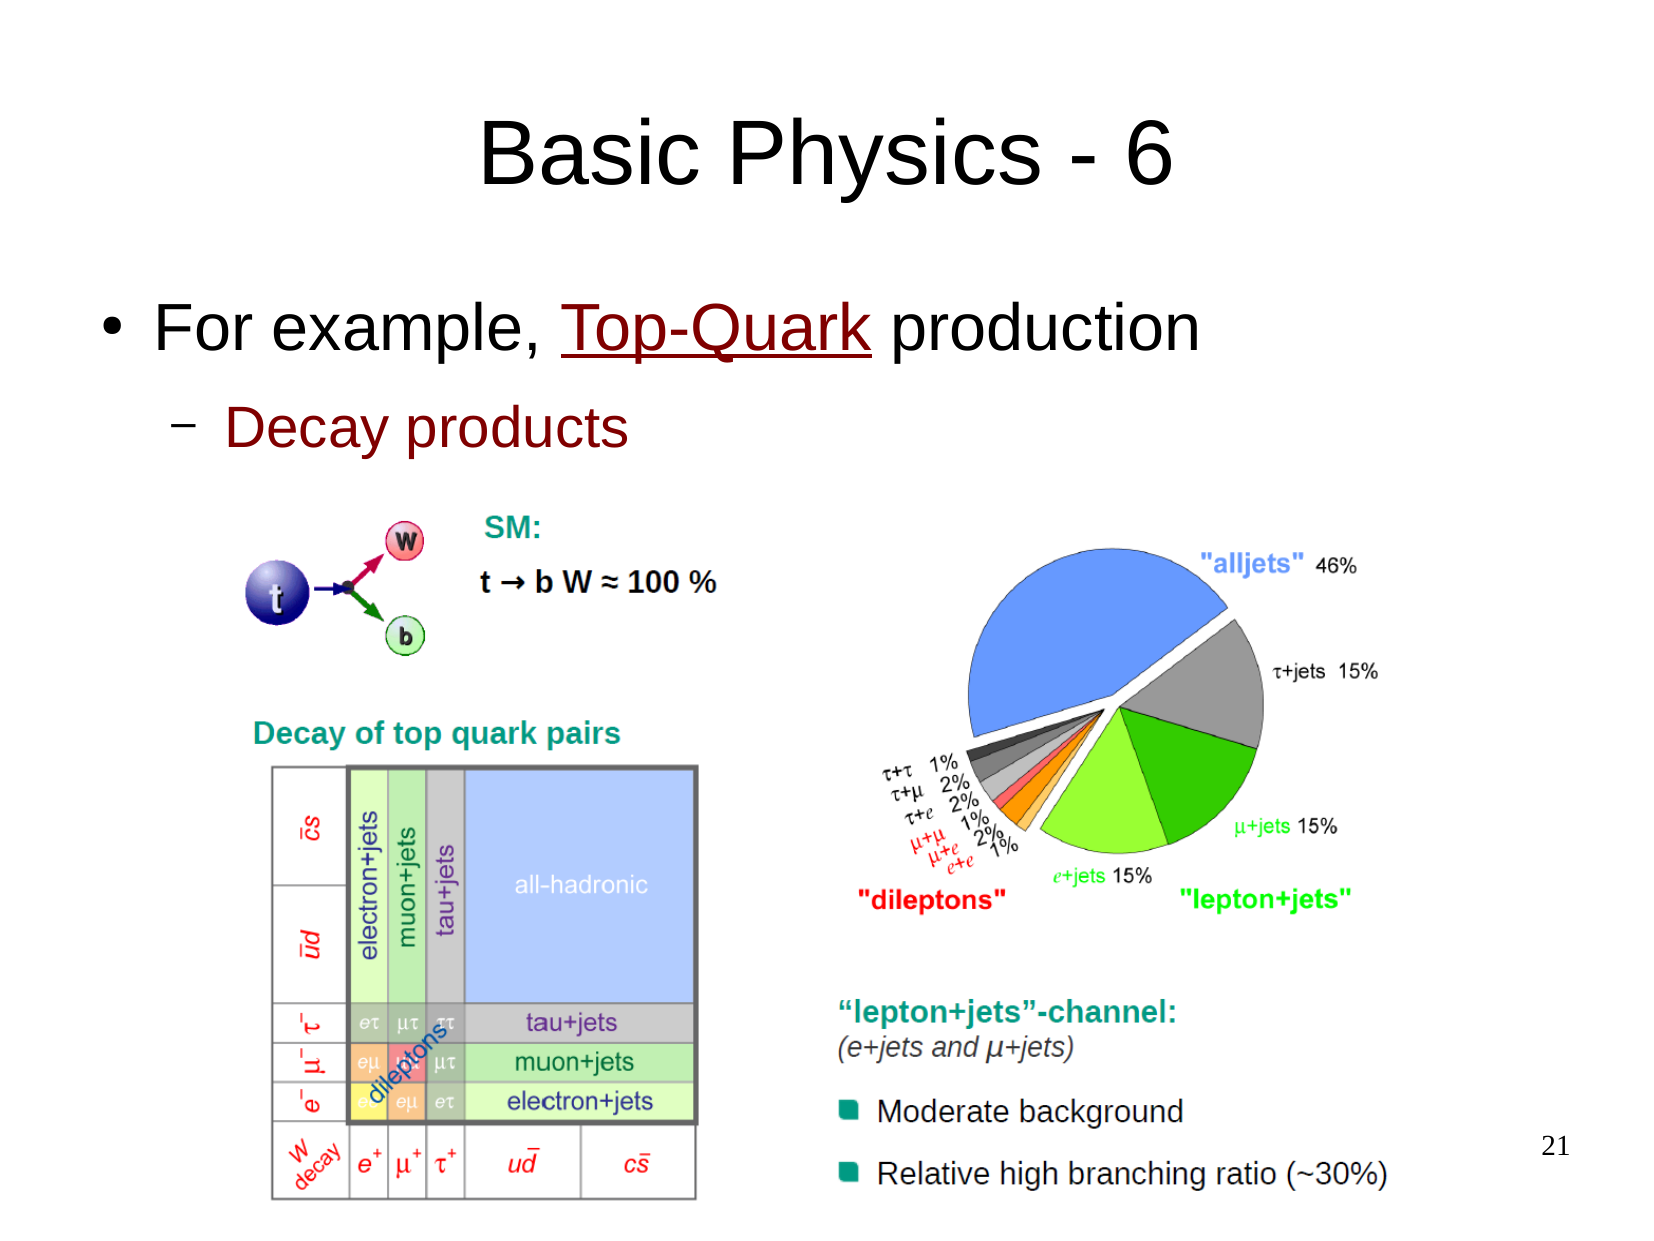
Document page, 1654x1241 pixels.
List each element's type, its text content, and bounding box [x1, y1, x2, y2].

title Basic Physics - 6 [82, 49, 1571, 257]
list For example, Top-Quark production Decay products [82, 290, 1571, 1010]
picture [236, 476, 1401, 1208]
